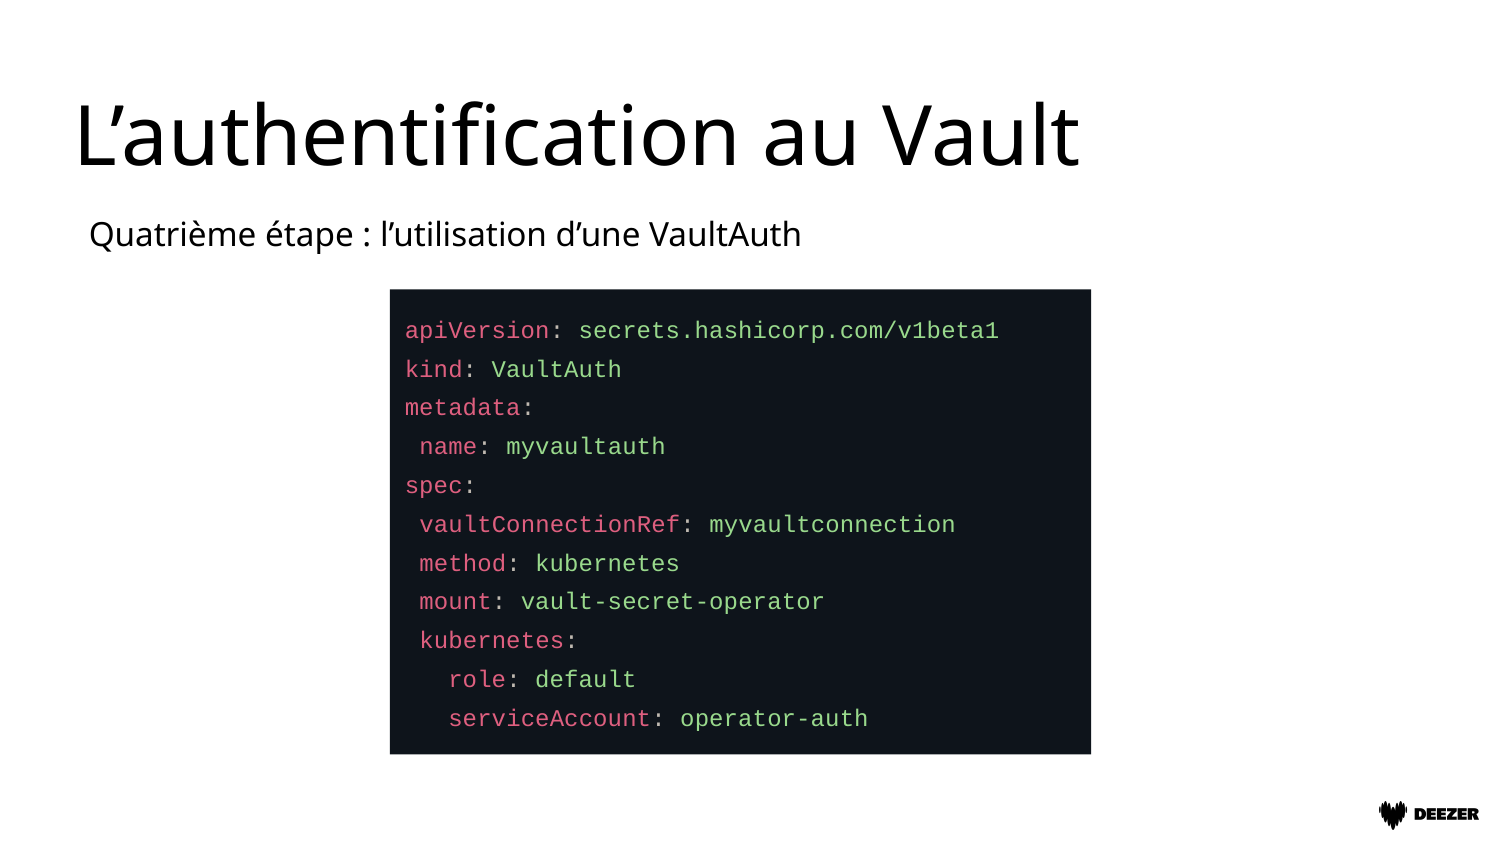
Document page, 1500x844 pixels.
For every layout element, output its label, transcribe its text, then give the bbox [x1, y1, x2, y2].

subtitle Quatrième étape : l’utilisation d’une VaultAuth [73, 204, 1201, 339]
picture [1379, 801, 1479, 830]
list apiVersion: secrets.hashicorp.com/v1beta1 kind: VaultAuth metadata: name: myvaultauth spec: vaultConnectionRef: myvaultconnection method: kubernetes mount: vault-secret-operator kubernetes: role: default serviceAccount: operator-auth [389, 289, 1092, 755]
title L’authentification au Vault [73, 97, 1427, 273]
